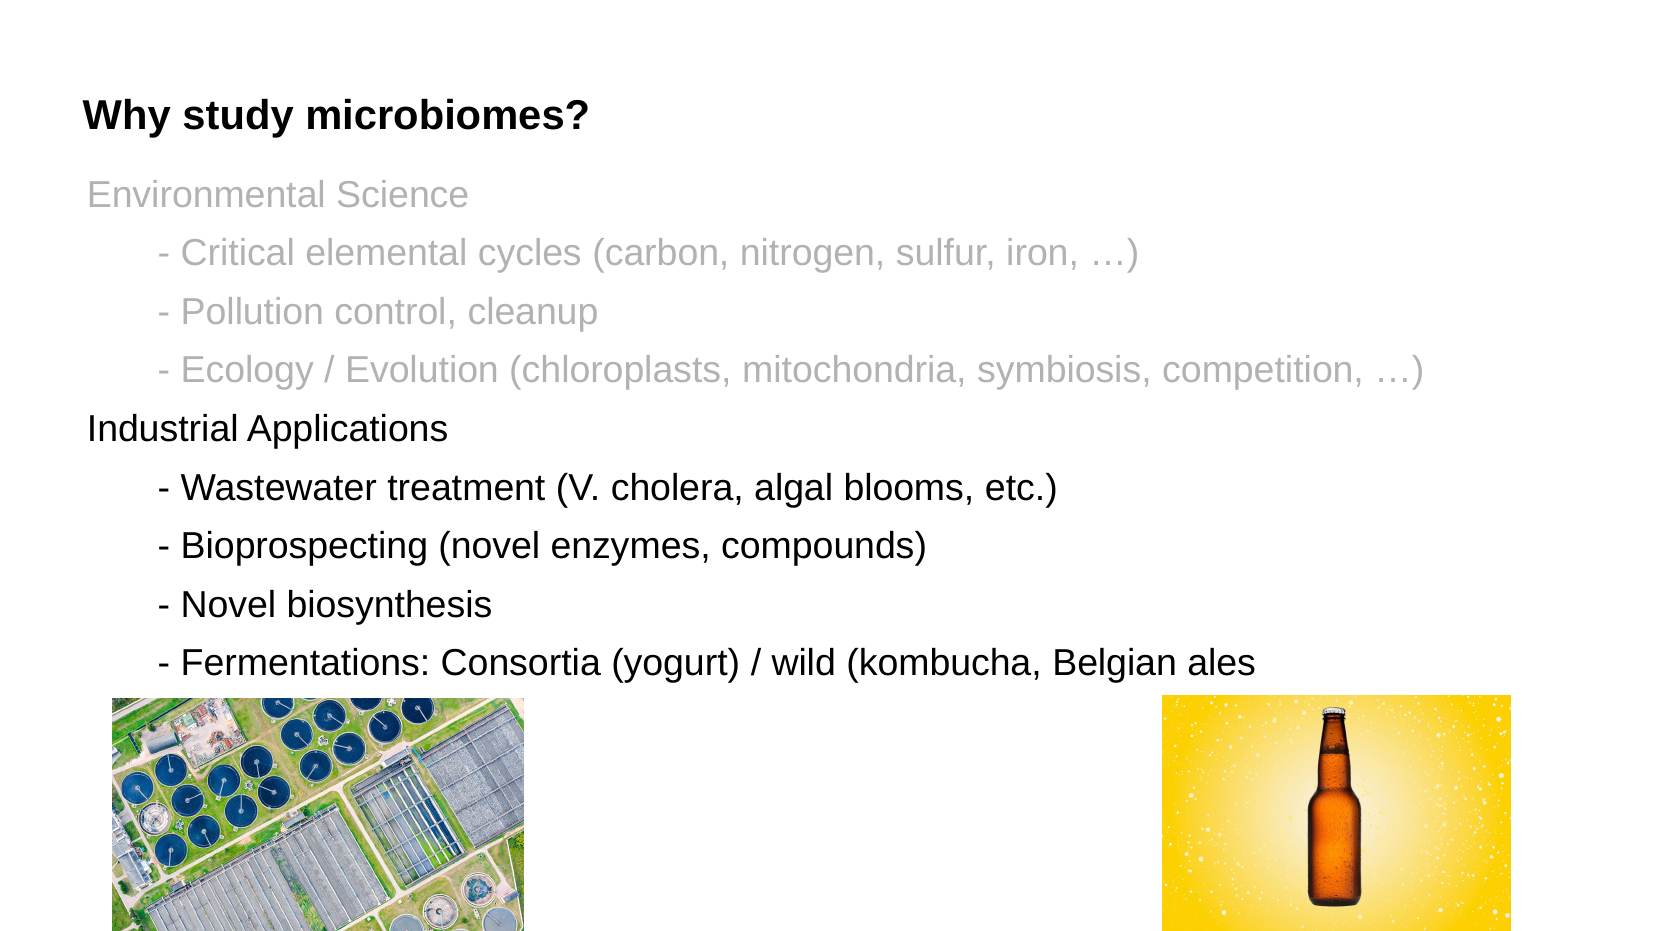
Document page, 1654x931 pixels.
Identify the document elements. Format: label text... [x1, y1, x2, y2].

list Environmental Science - Critical elemental cycles (carbon, nitrogen, sulfur, iron, …) - Pollution control, cleanup - Ecology / Evolution (chloroplasts, mitochondria, symbiosis, competition, …) Industrial Applications - Wastewater treatment (V. cholera, algal blooms, etc.) - Bioprospecting (novel enzymes, compounds) - Novel biosynthesis - Fermentations: Consortia (yogurt) / wild (kombucha, Belgian ales [86, 173, 1576, 713]
title Why study microbiomes? [82, 37, 1571, 193]
picture [112, 698, 524, 931]
picture [1162, 695, 1511, 931]
